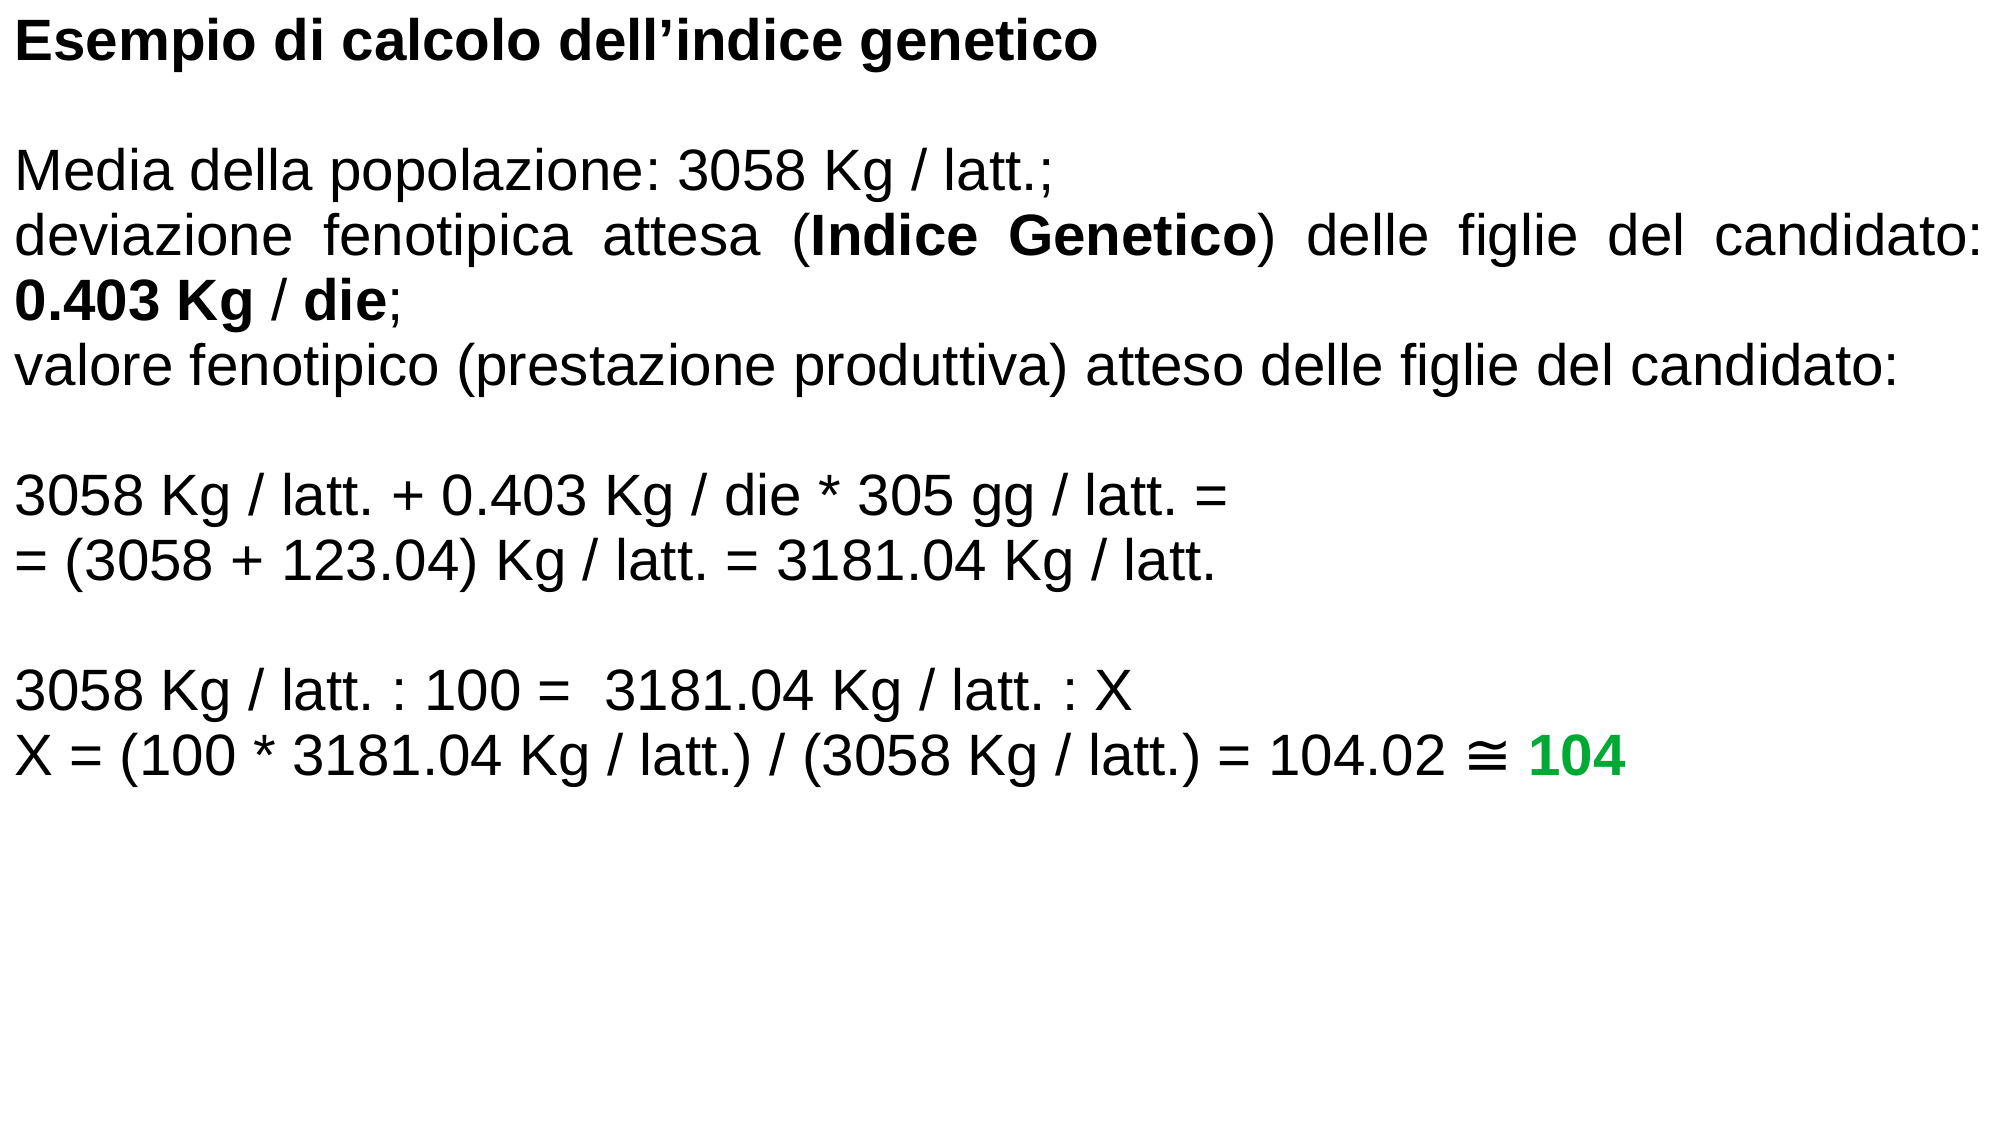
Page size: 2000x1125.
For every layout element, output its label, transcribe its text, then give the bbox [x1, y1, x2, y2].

text_box Esempio di calcolo dell’indice genetico Media della popolazione: 3058 Kg / latt.; deviazione fenotipica attesa (Indice Genetico) delle figlie del candidato: 0.403 Kg / die; valore fenotipico (prestazione produttiva) atteso delle figlie del candidato: 3058 Kg / latt. + 0.403 Kg / die * 305 gg / latt. = = (3058 + 123.04) Kg / latt. = 3181.04 Kg / latt. 3058 Kg / latt. : 100 = 3181.04 Kg / latt. : X X = (100 * 3181.04 Kg / latt.) / (3058 Kg / latt.) = 104.02 ≅ 104 [0, 0, 2000, 945]
